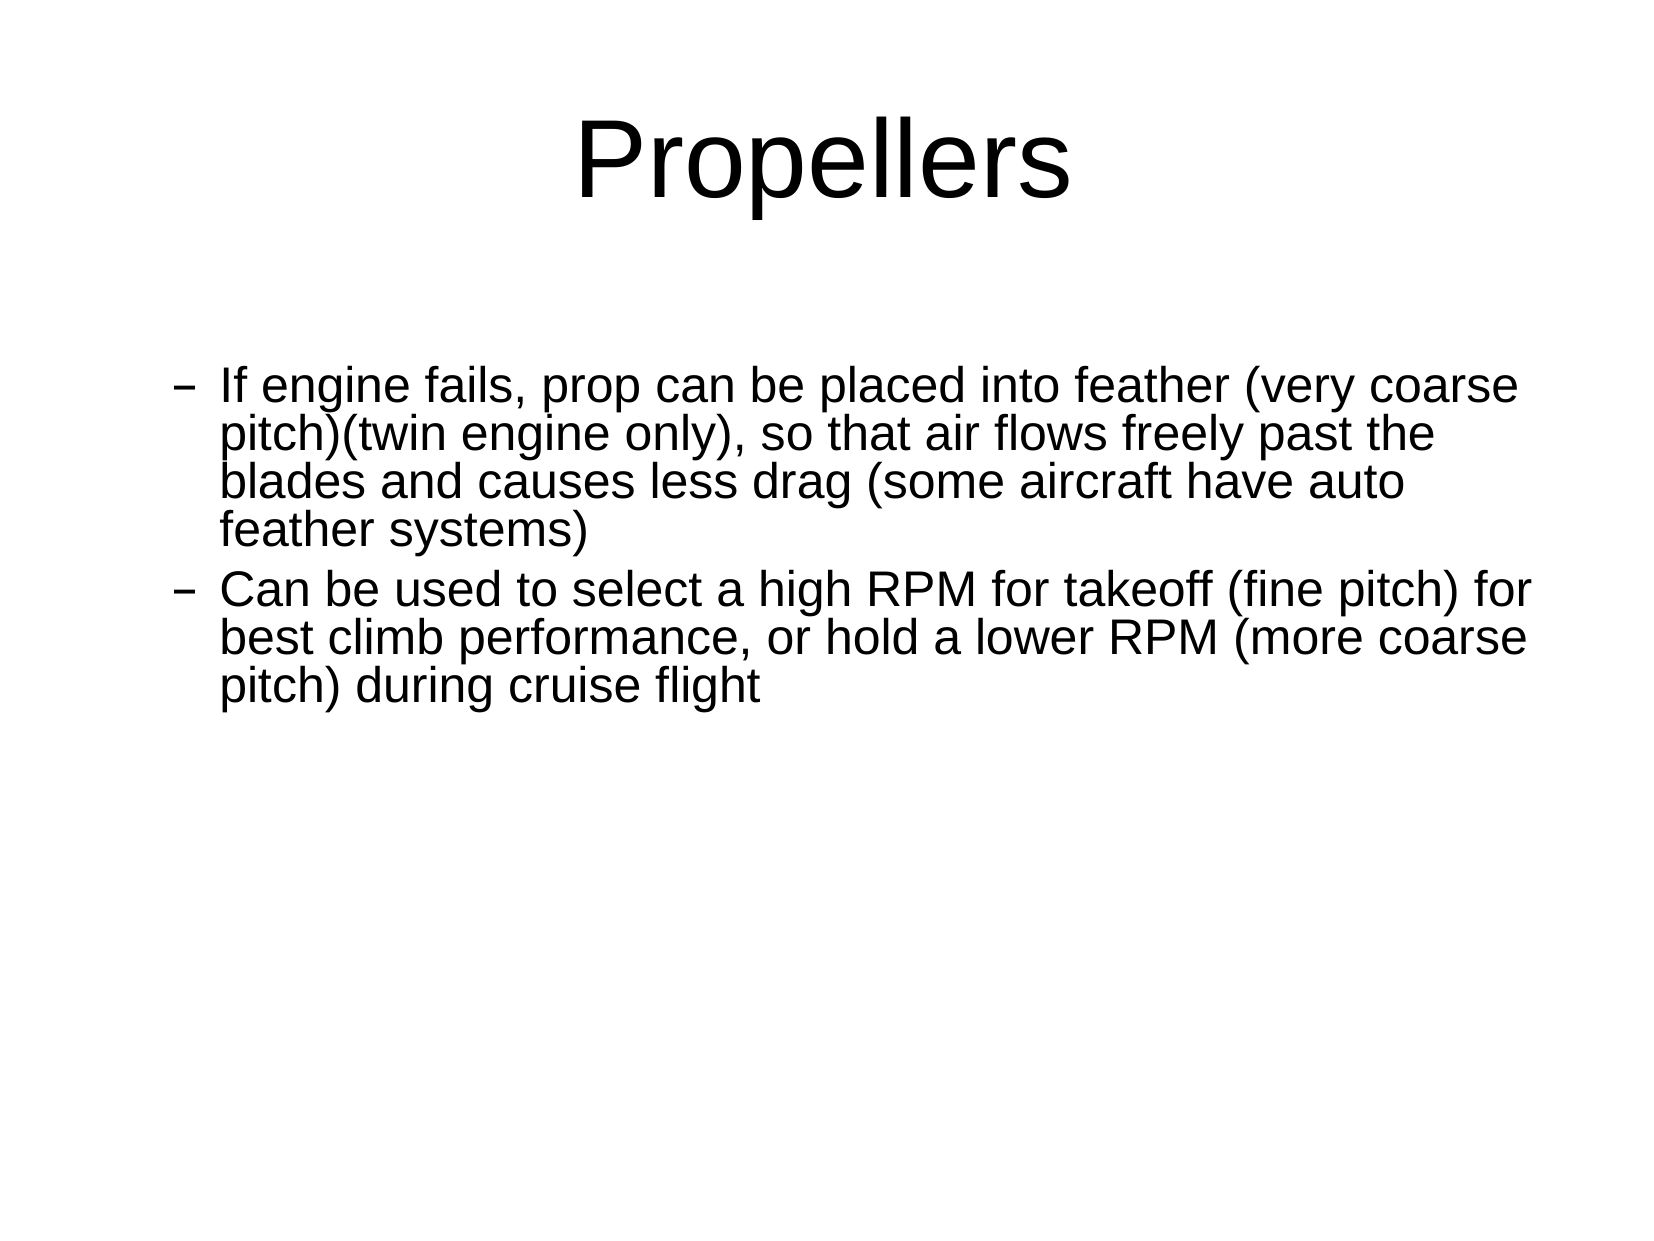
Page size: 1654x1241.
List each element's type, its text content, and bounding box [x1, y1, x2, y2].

title Propellers [82, 16, 1571, 290]
list If engine fails, prop can be placed into feather (very coarse pitch)(twin engine only), so that air flows freely past the blades and causes less drag (some aircraft have auto feather systems) Can be used to select a high RPM for takeoff (fine pitch) for best climb performance, or hold a lower RPM (more coarse pitch) during cruise flight [82, 355, 1571, 1241]
